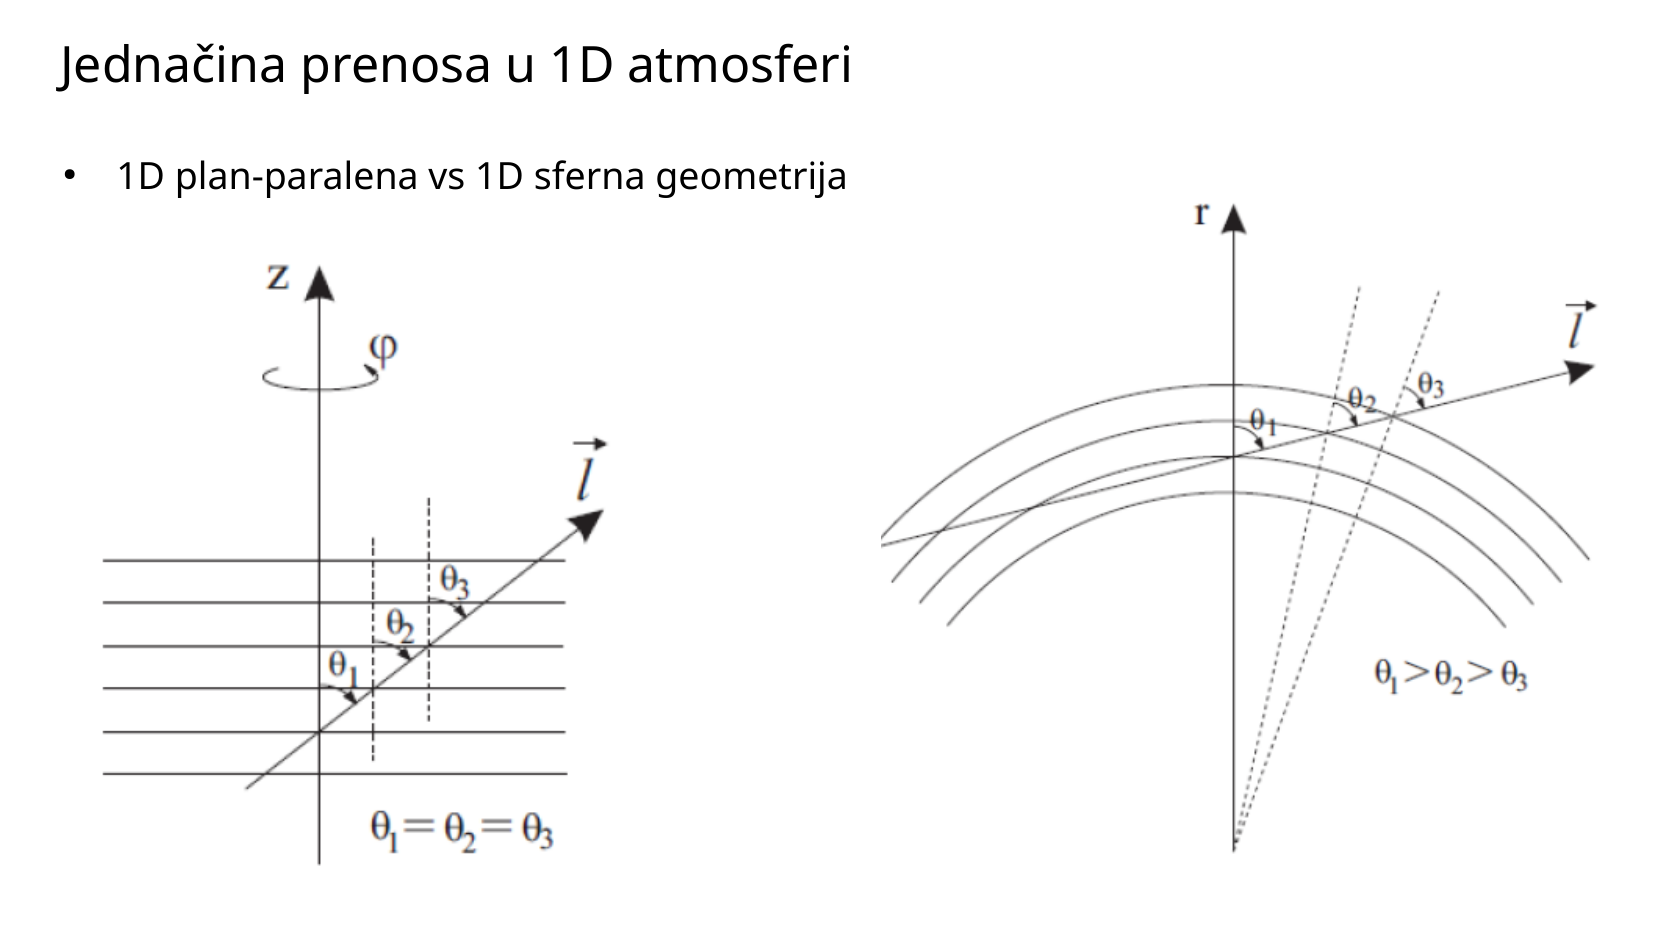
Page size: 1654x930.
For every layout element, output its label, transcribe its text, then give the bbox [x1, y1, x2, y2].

picture [75, 243, 704, 880]
title Jednačina prenosa u 1D atmosferi [59, 13, 1648, 113]
picture [881, 187, 1613, 921]
list 1D plan-paralena vs 1D sferna geometrija [45, 149, 1635, 880]
